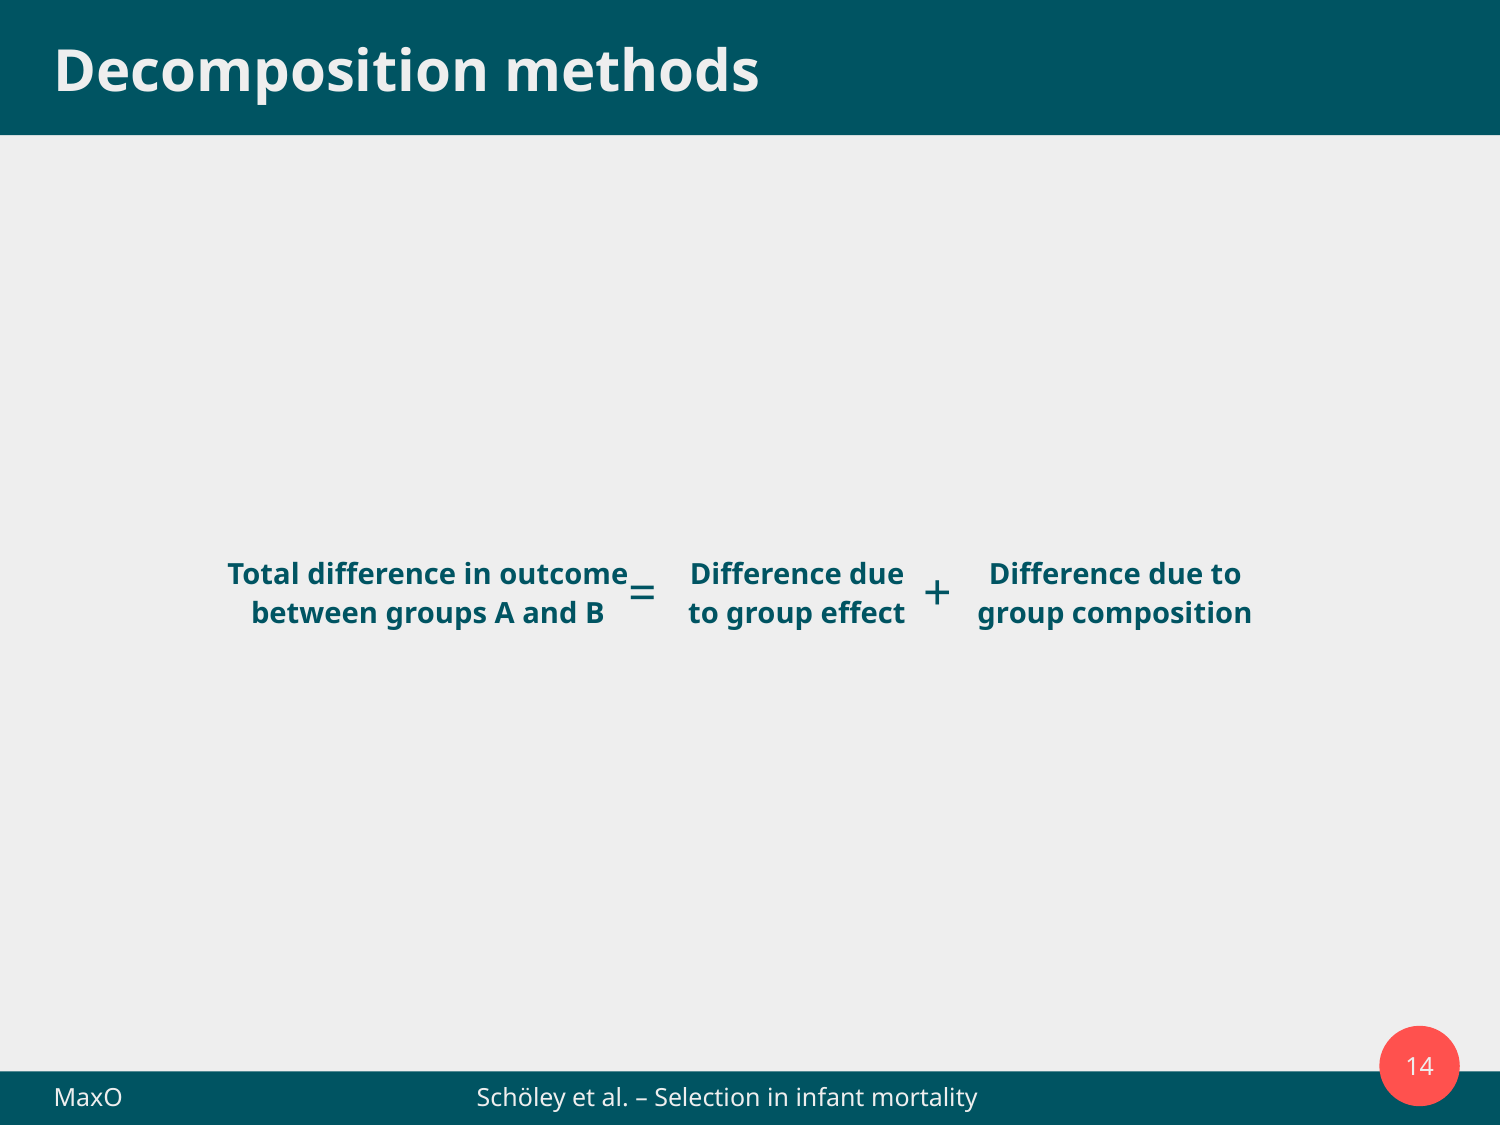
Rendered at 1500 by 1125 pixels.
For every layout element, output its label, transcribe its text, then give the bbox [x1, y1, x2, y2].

title Decomposition methods [53, 0, 1447, 141]
text_box Difference due to group composition [962, 545, 1240, 638]
text_box = [613, 549, 671, 625]
text_box Total difference in outcome between groups A and B [212, 545, 607, 638]
text_box + [908, 549, 967, 625]
text_box Difference due to group effect [673, 545, 899, 638]
